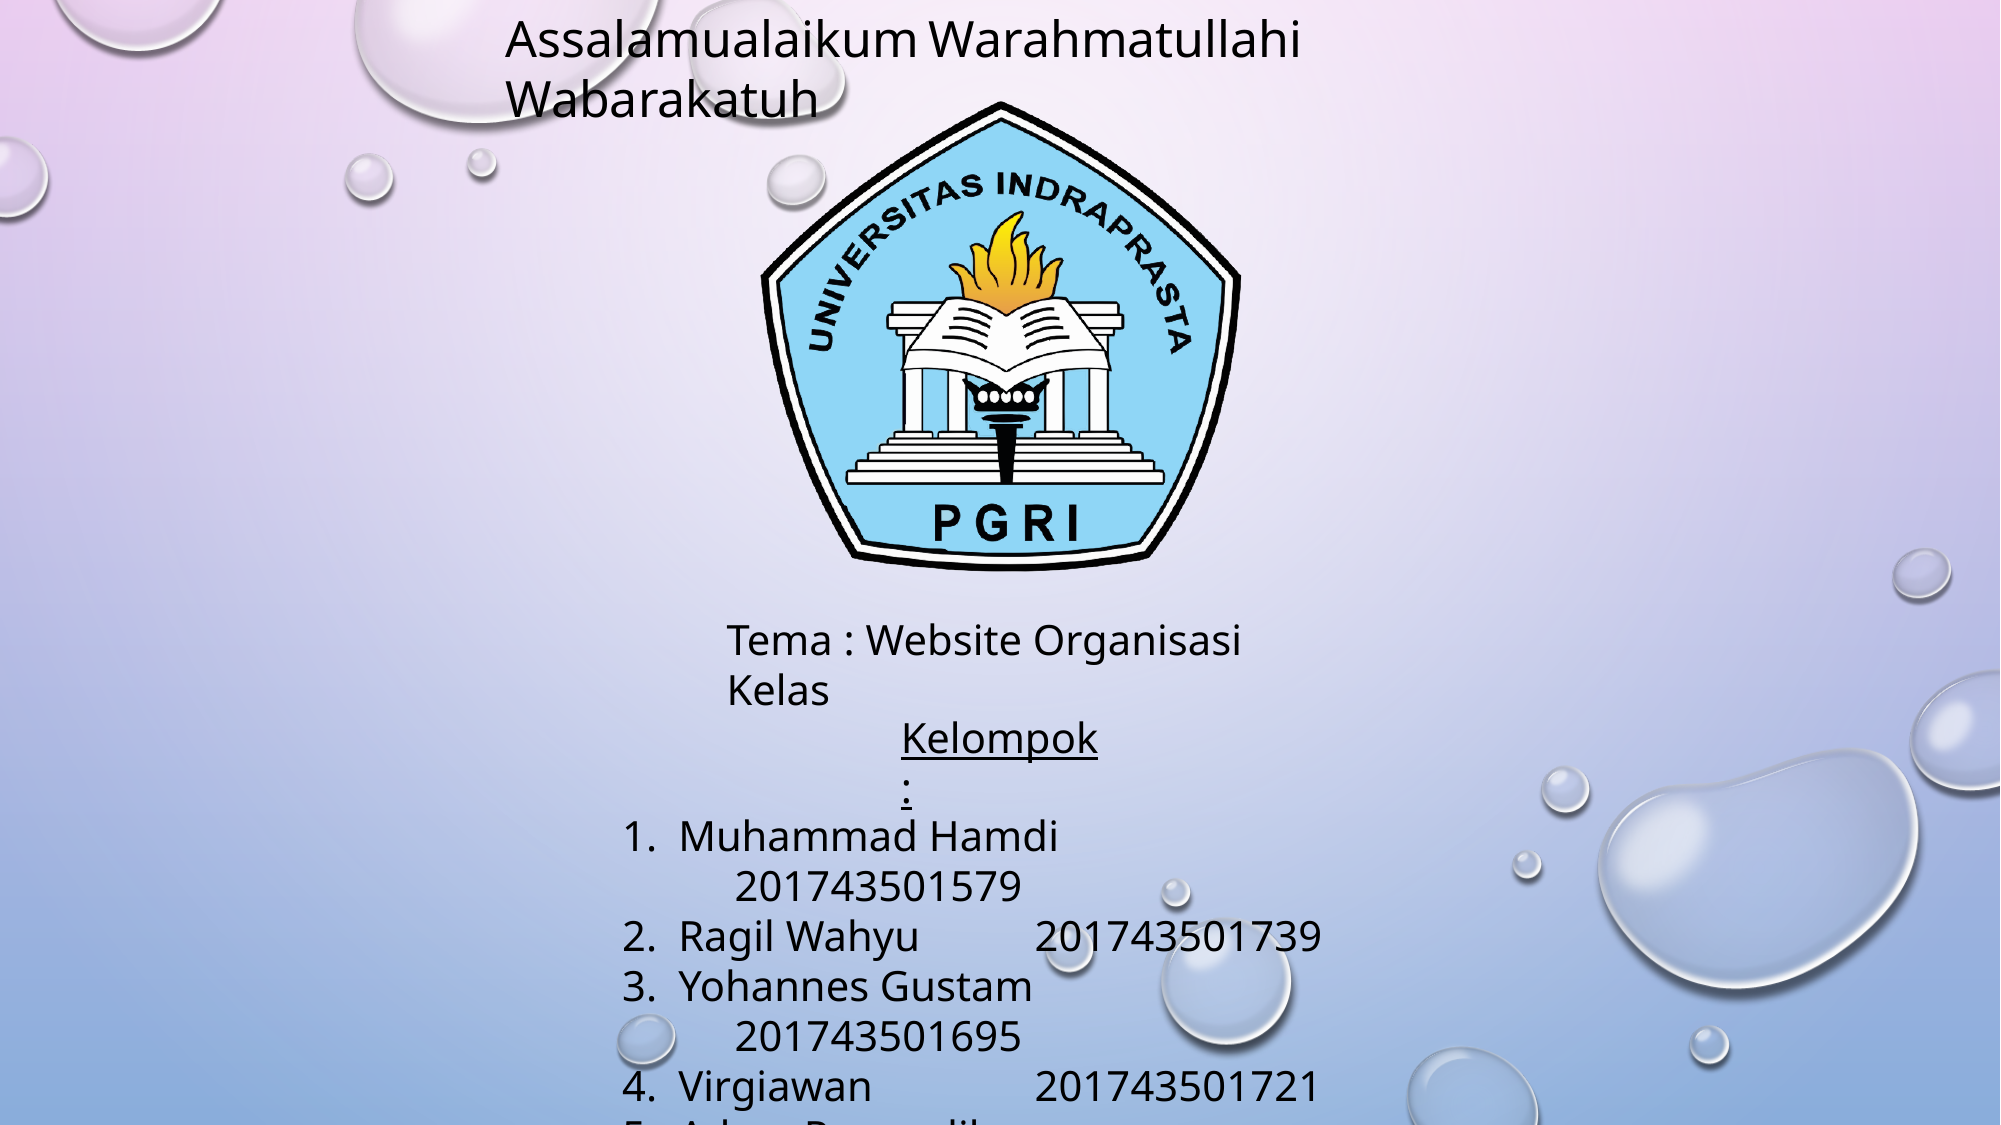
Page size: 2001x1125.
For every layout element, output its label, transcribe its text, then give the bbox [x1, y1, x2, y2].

text_box Kelompok : [885, 704, 1115, 770]
text_box Assalamualaikum Warahmatullahi Wabarakatuh [490, 0, 1510, 76]
picture [633, 76, 1368, 597]
text_box Muhammad Hamdi 201743501579 Ragil Wahyu 201743501739 Yohannes Gustam 201743501695 Virgiawan 201743501721 Adam Permadika 201743501677 [607, 802, 1393, 1070]
text_box Tema : Website Organisasi Kelas [711, 606, 1289, 673]
